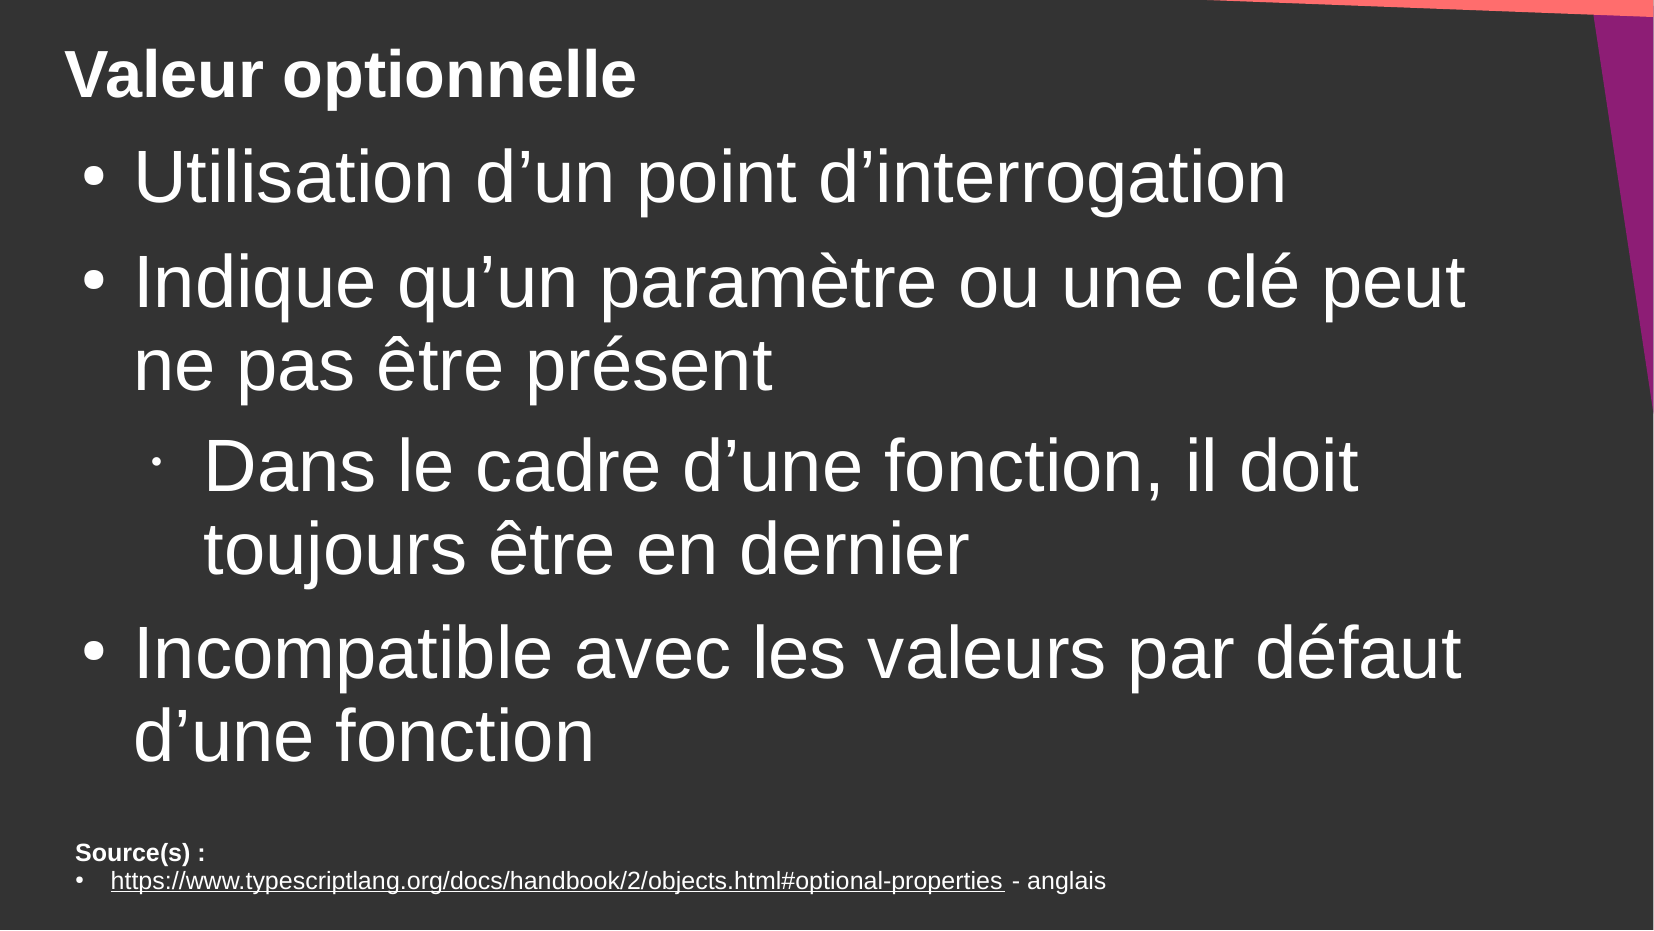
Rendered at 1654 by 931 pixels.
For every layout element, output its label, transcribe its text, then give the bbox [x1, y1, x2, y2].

title Valeur optionnelle [64, 37, 1642, 119]
list Utilisation d’un point d’interrogation Indique qu’un paramètre ou une clé peut ne pas être présent Dans le cadre d’une fonction, il doit toujours être en dernier Incompatible avec les valeurs par défaut d’une fonction [63, 135, 1542, 780]
text_box Source(s) : https://www.typescriptlang.org/docs/handbook/2/objects.html#optional-properties - anglais [60, 793, 1546, 903]
text_box [1207, 0, 1654, 418]
